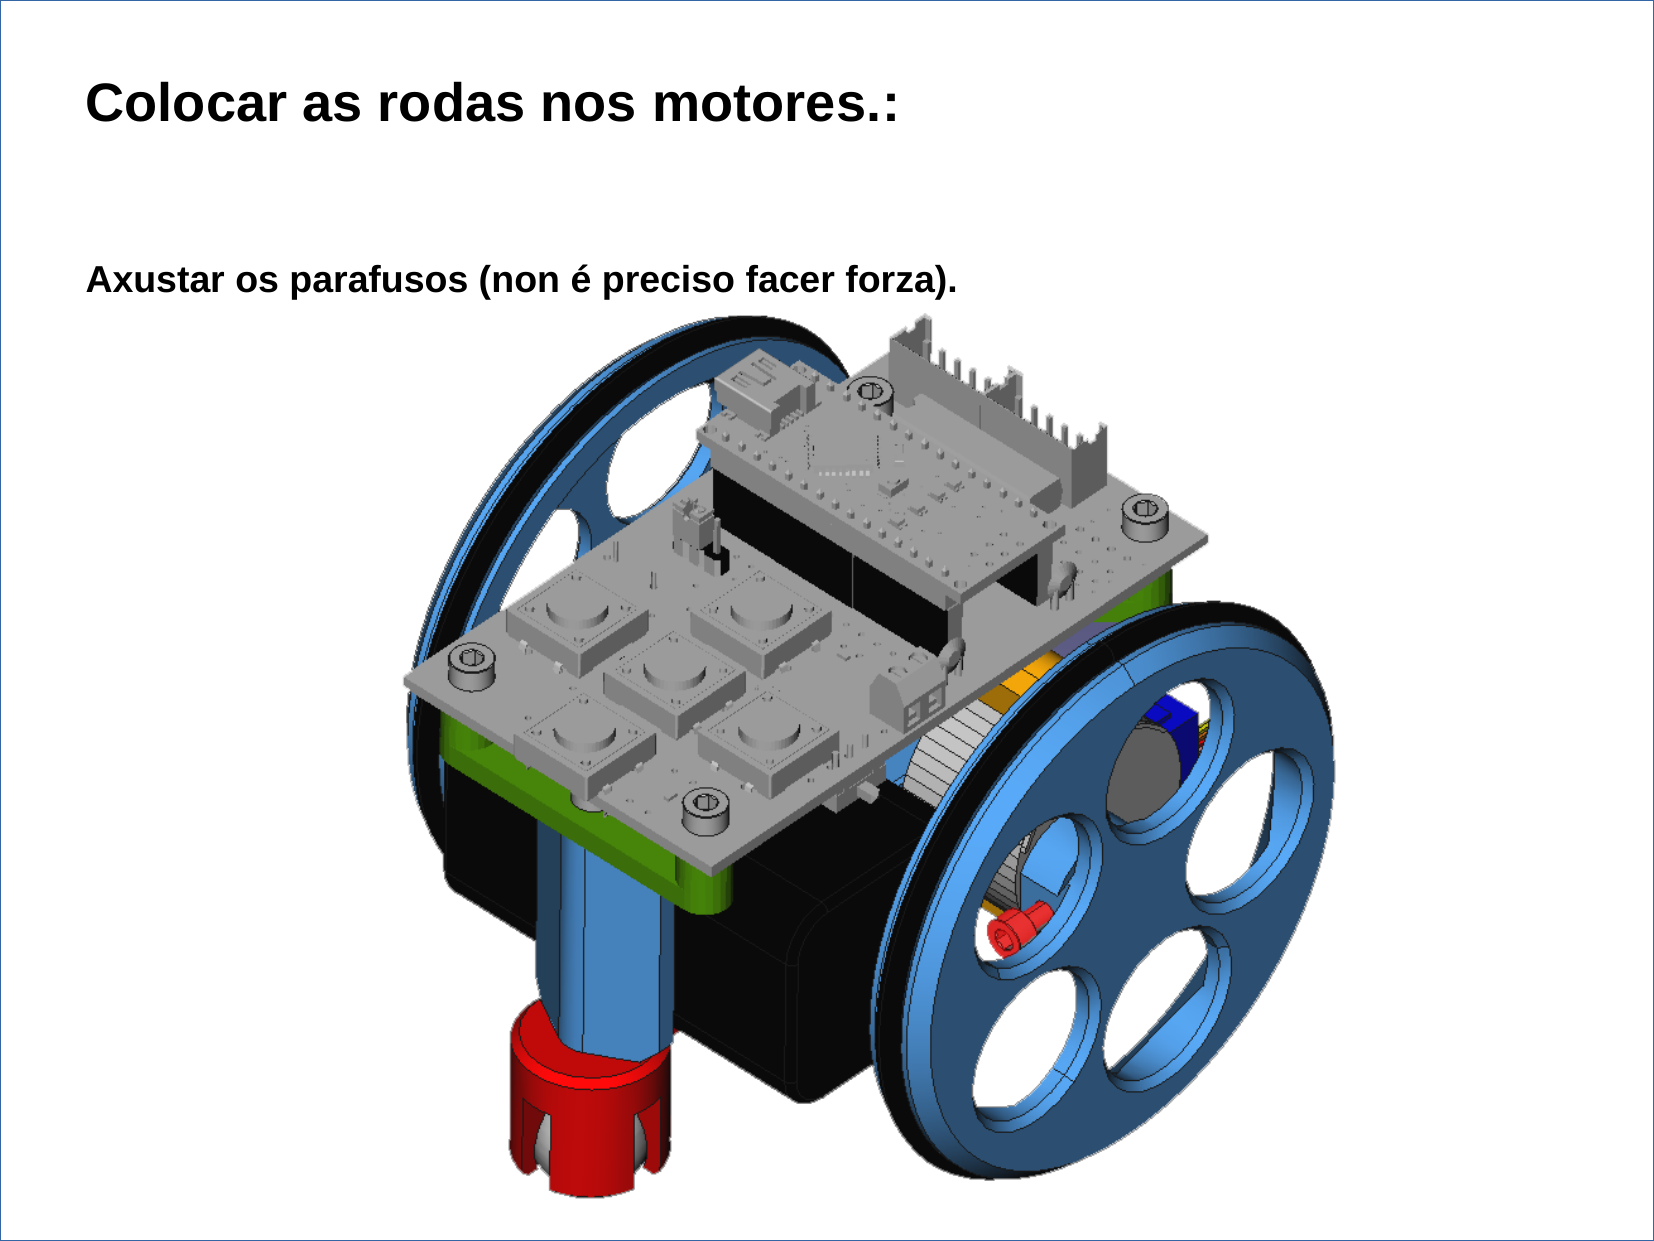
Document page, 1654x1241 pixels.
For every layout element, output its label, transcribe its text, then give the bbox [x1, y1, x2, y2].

text_box Colocar as rodas nos motores.: Axustar os parafusos (non é preciso facer forza). [70, 64, 1630, 1105]
picture [342, 1105, 1371, 1220]
